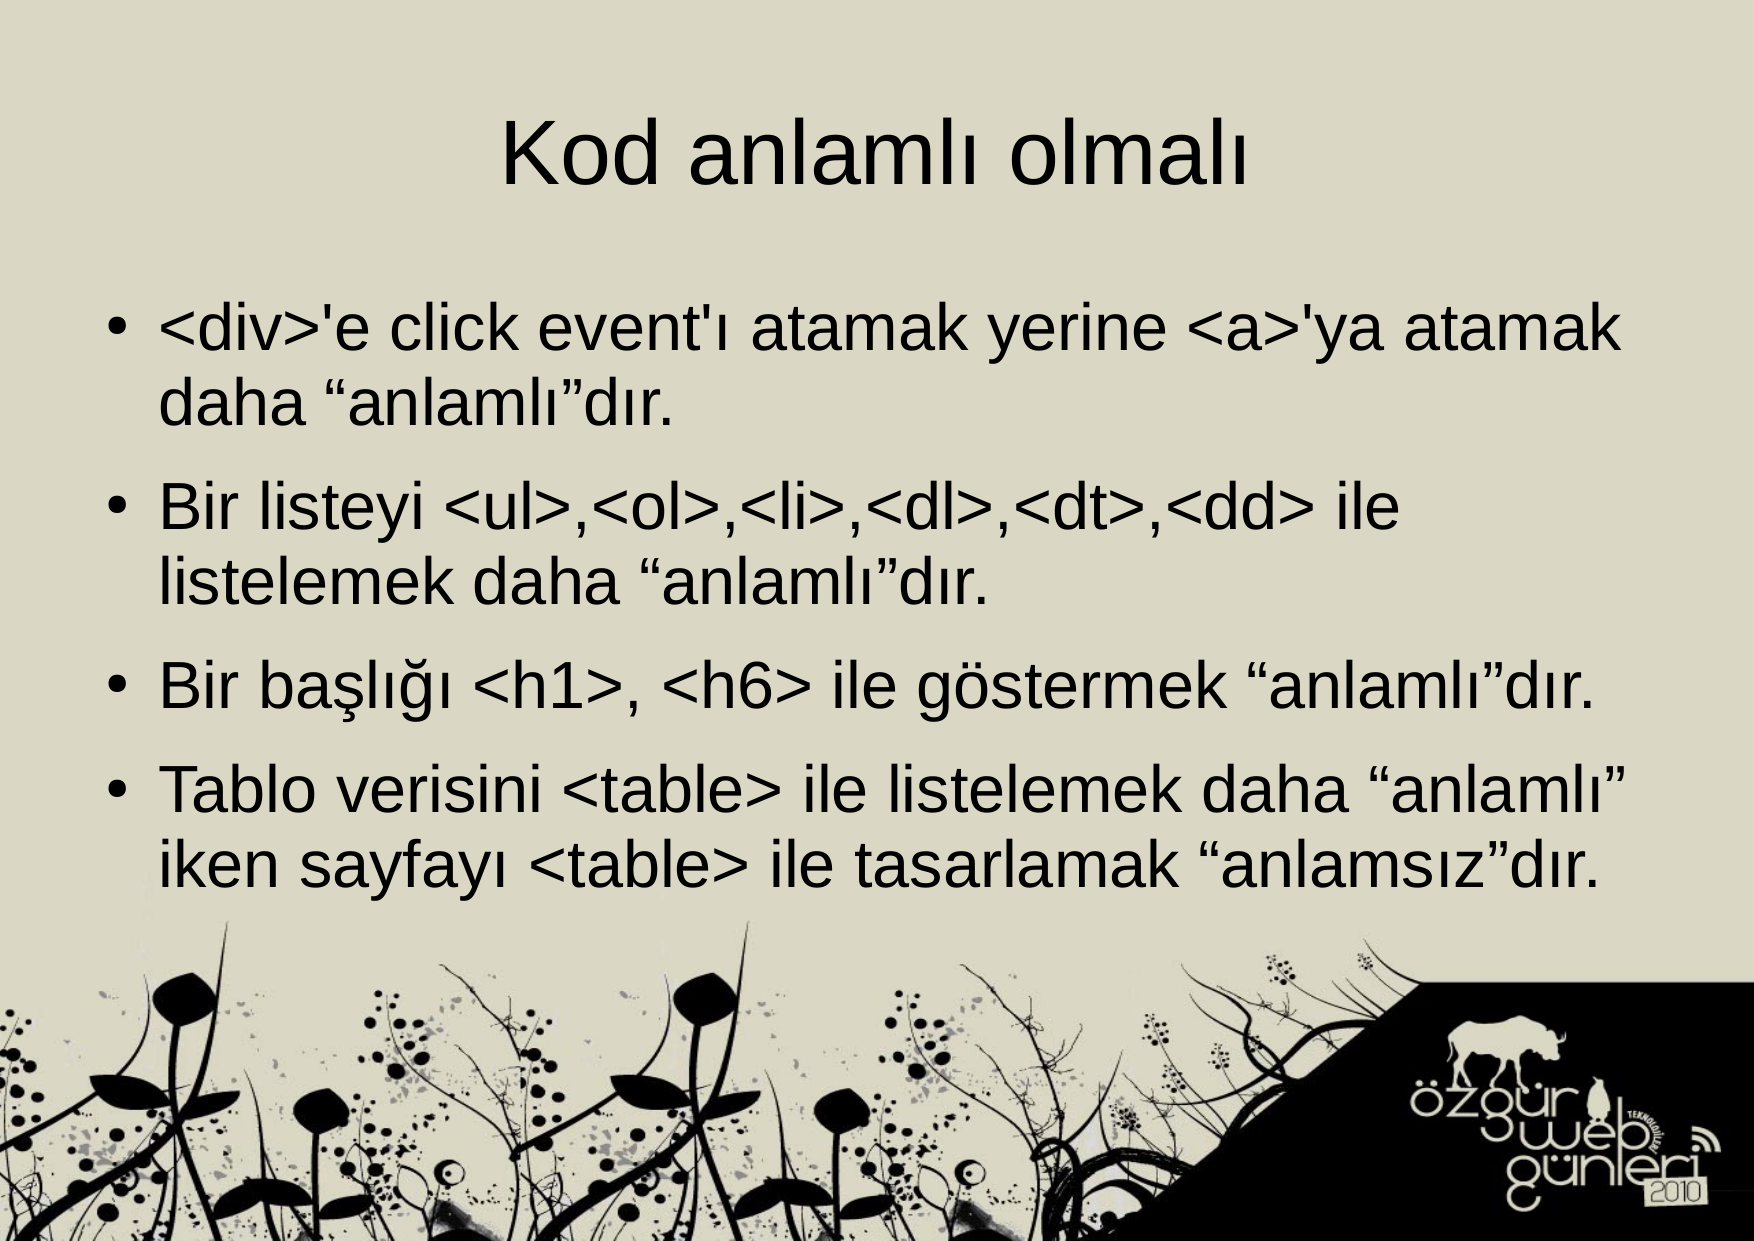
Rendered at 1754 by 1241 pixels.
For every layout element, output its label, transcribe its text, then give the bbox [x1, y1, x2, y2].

list <div>'e click event'ı atamak yerine <a>'ya atamak daha “anlamlı”dır. Bir listeyi <ul>,<ol>,<li>,<dl>,<dt>,<dd> ile listelemek daha “anlamlı”dır. Bir başlığı <h1>, <h6> ile göstermek “anlamlı”dır. Tablo verisini <table> ile listelemek daha “anlamlı” iken sayfayı <table> ile tasarlamak “anlamsız”dır. [87, 290, 1667, 1109]
title Kod anlamlı olmalı [87, 50, 1667, 256]
picture [0, 0, 1754, 1241]
